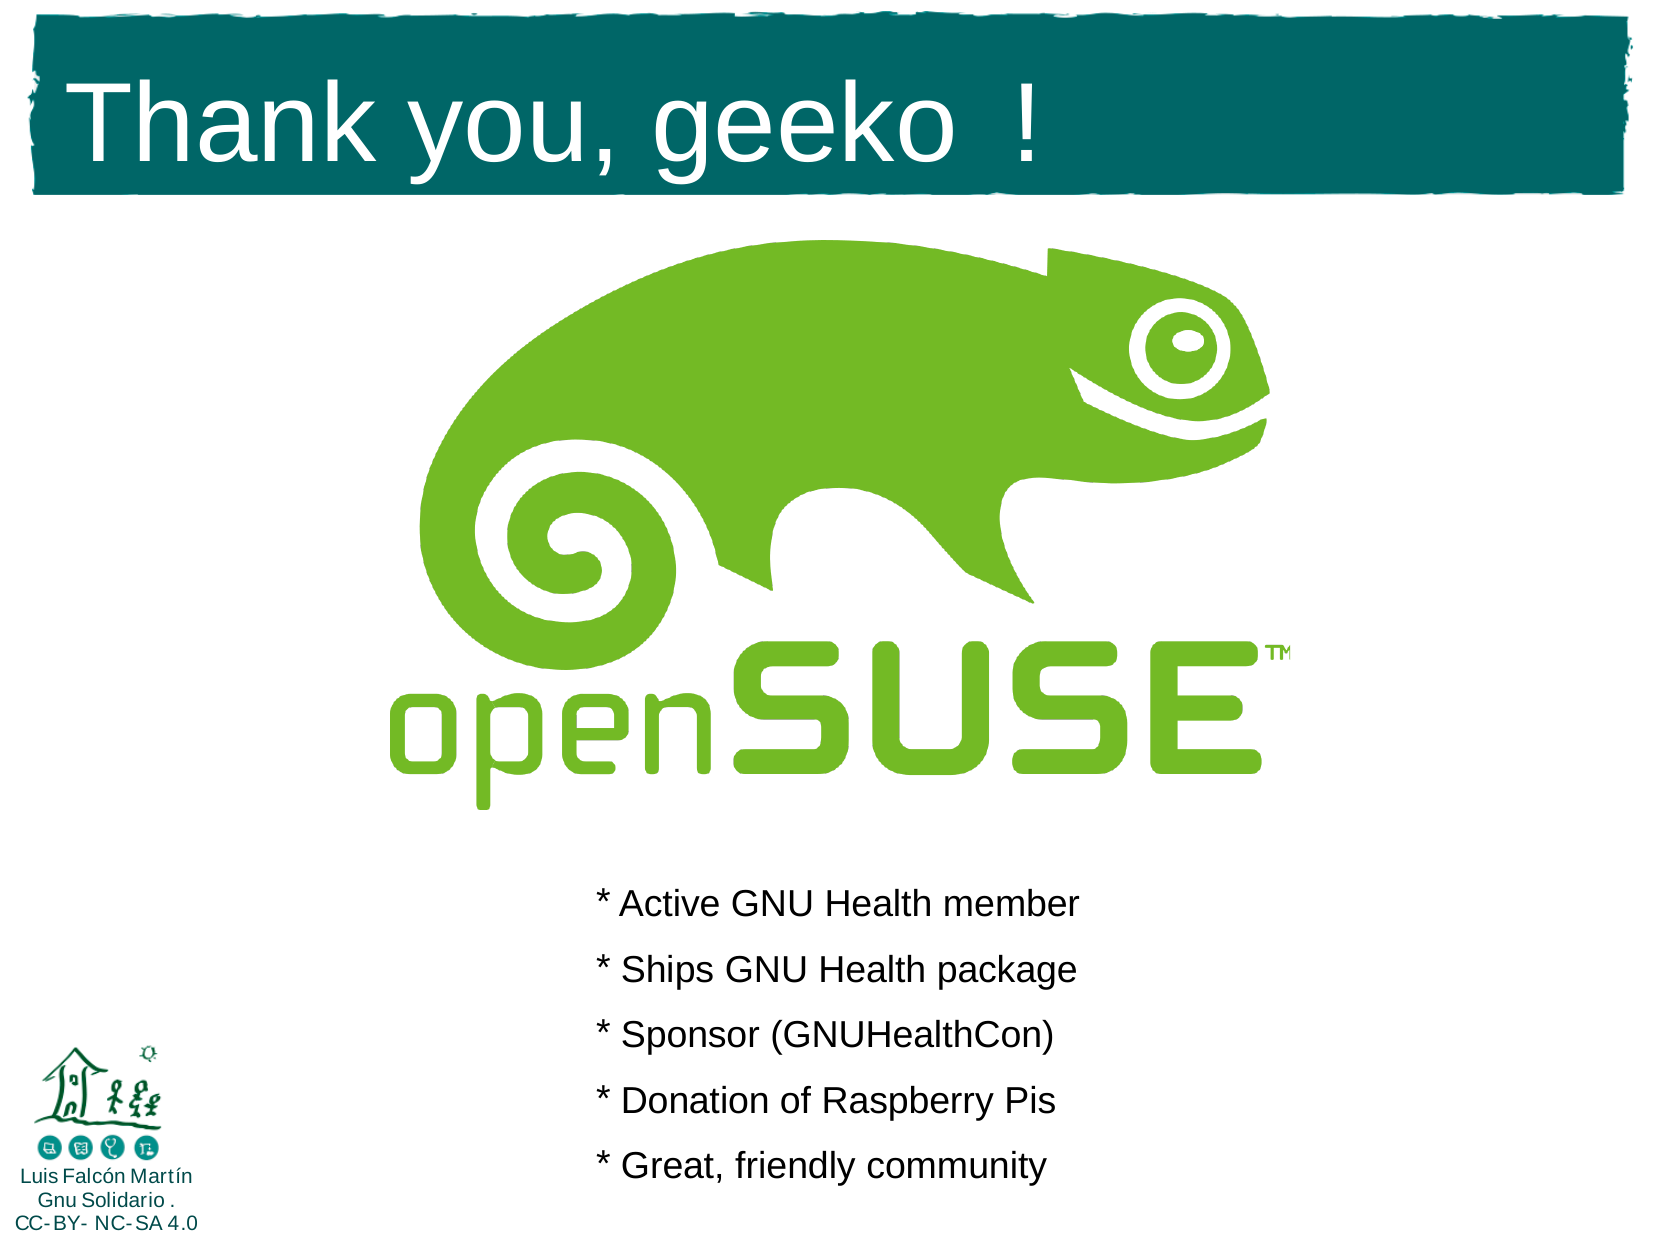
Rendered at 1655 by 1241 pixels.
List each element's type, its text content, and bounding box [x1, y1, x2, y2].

picture [0, 0, 1654, 1211]
text_box Thank you, geeko! [62, 49, 1112, 185]
text_box [390, 240, 1290, 810]
text_box LuisFalcónMartín GnuSolidario. CC-BY-NC-SA4.0 [0, 1157, 213, 1241]
text_box Active GNU Health member Ships GNU Health package Sponsor (GNUHealthCon) Donation of Raspberry Pis Great, friendly community [591, 879, 1081, 1187]
